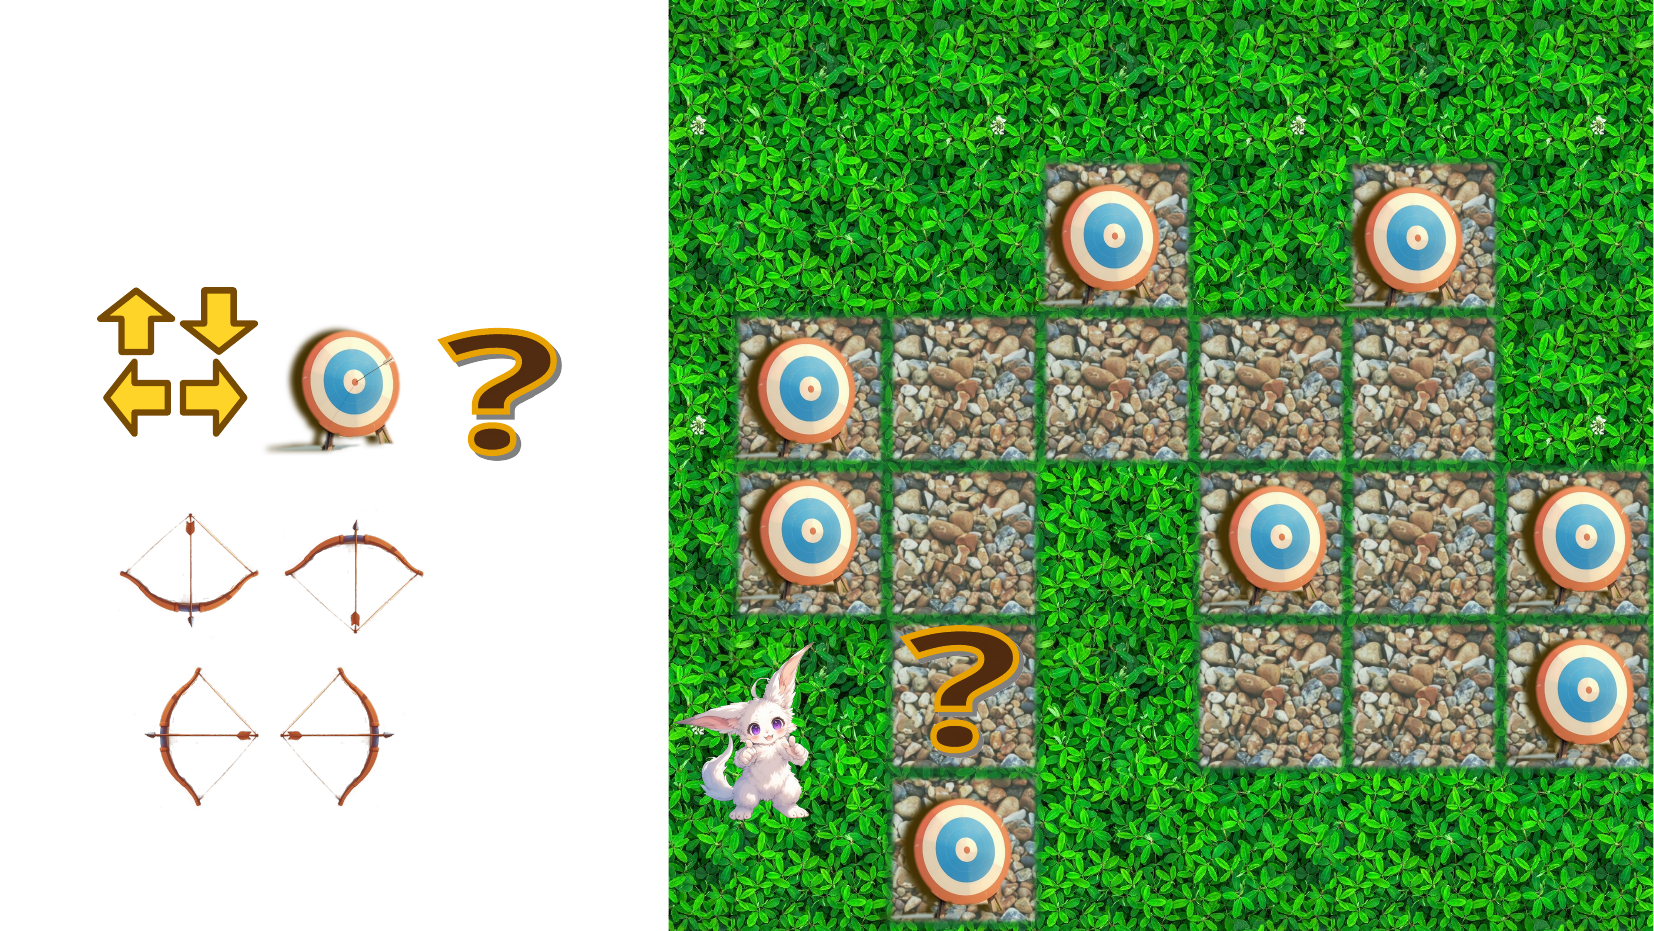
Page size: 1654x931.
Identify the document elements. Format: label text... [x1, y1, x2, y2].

text_box [1044, 316, 1190, 462]
picture [279, 483, 430, 634]
text_box [1478, 162, 1497, 309]
text_box [182, 361, 245, 434]
text_box [1021, 920, 1037, 924]
text_box [100, 290, 173, 352]
text_box [1351, 469, 1497, 616]
picture [888, 769, 1039, 920]
text_box [1198, 607, 1344, 616]
picture [279, 660, 430, 811]
picture [1203, 456, 1354, 607]
text_box [890, 623, 1037, 769]
text_box [1505, 760, 1651, 769]
text_box ? [471, 425, 514, 453]
picture [1510, 609, 1654, 760]
picture [108, 513, 265, 811]
text_box [1197, 623, 1344, 769]
text_box [1351, 316, 1497, 462]
picture [1339, 157, 1490, 308]
text_box [182, 290, 255, 352]
picture [672, 640, 854, 824]
picture [1036, 155, 1187, 306]
text_box [1197, 315, 1344, 457]
text_box ? [904, 628, 1017, 709]
picture [1508, 456, 1654, 607]
text_box [1169, 162, 1190, 309]
text_box [890, 469, 1037, 616]
picture [732, 308, 885, 601]
picture [276, 301, 427, 452]
text_box ? [442, 331, 554, 412]
text_box [890, 315, 1037, 462]
text_box [106, 361, 168, 434]
text_box [737, 601, 883, 616]
text_box [668, 0, 1654, 931]
text_box [1351, 623, 1497, 769]
text_box ? [933, 722, 976, 751]
